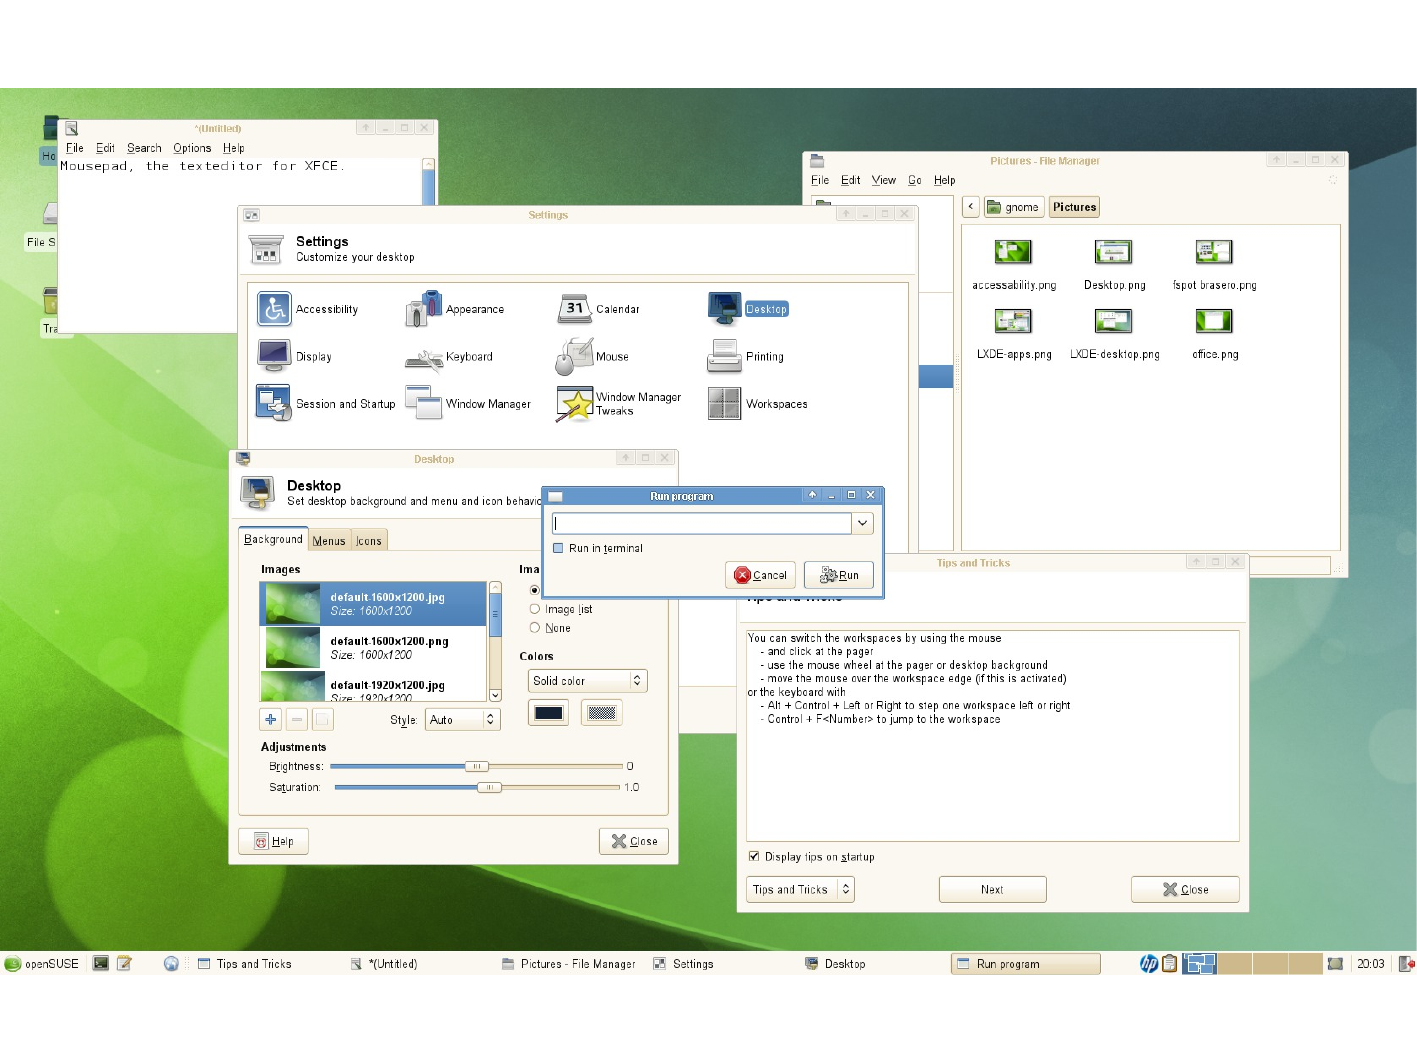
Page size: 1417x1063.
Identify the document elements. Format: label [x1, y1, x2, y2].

picture [0, 88, 1417, 975]
